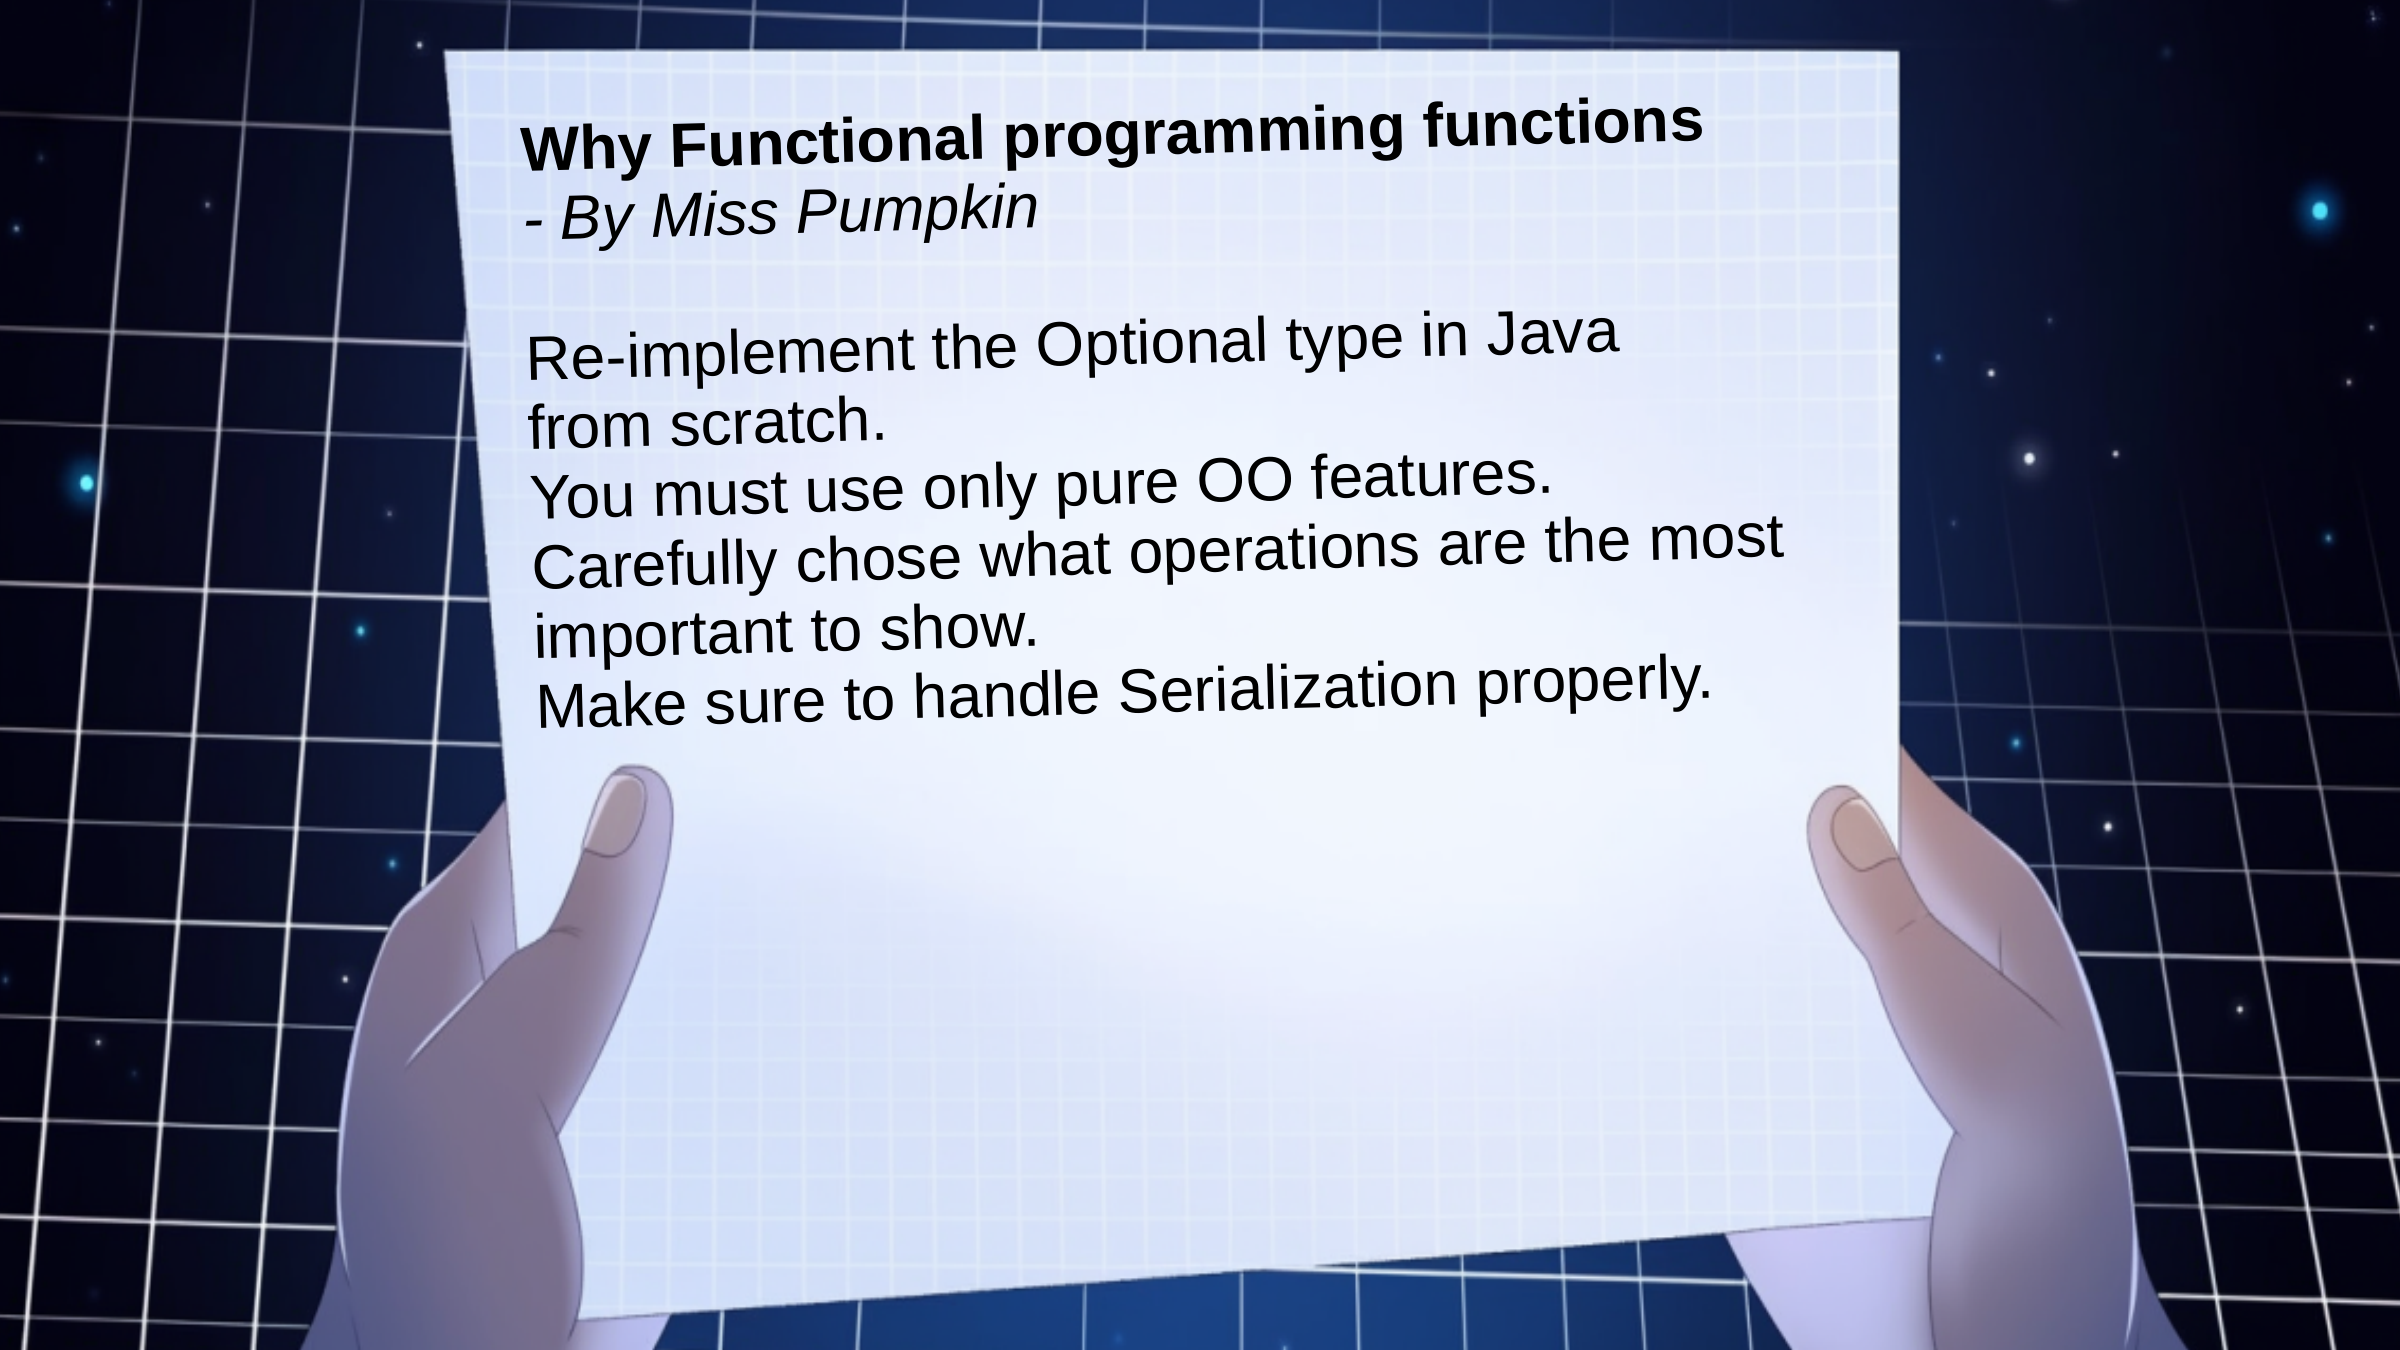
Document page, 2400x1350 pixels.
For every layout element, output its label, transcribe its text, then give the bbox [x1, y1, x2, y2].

text_box Why Functional programming functions - By Miss Pumpkin Re-implement the Optional type in Java from scratch. You must use only pure OO features. Carefully chose what operations are the most important to show. Make sure to handle Serialization properly. [504, 72, 1866, 1262]
picture [0, 0, 2400, 1350]
